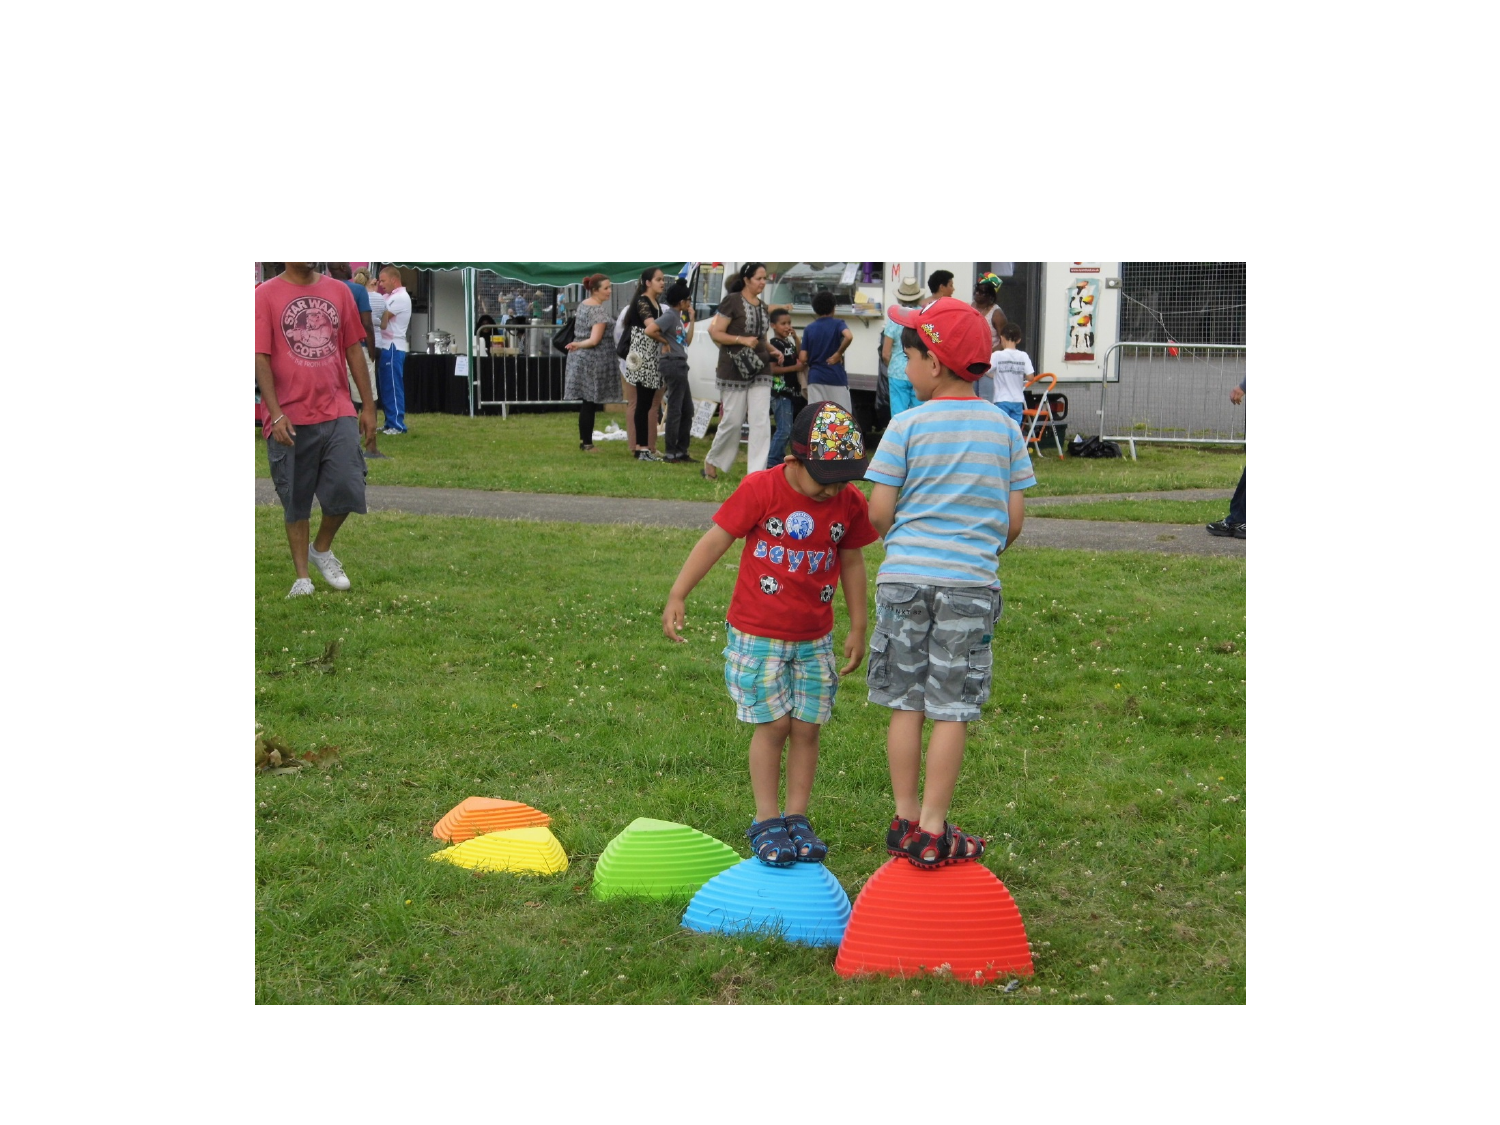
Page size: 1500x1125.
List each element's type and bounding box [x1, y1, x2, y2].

picture [255, 262, 1246, 1005]
